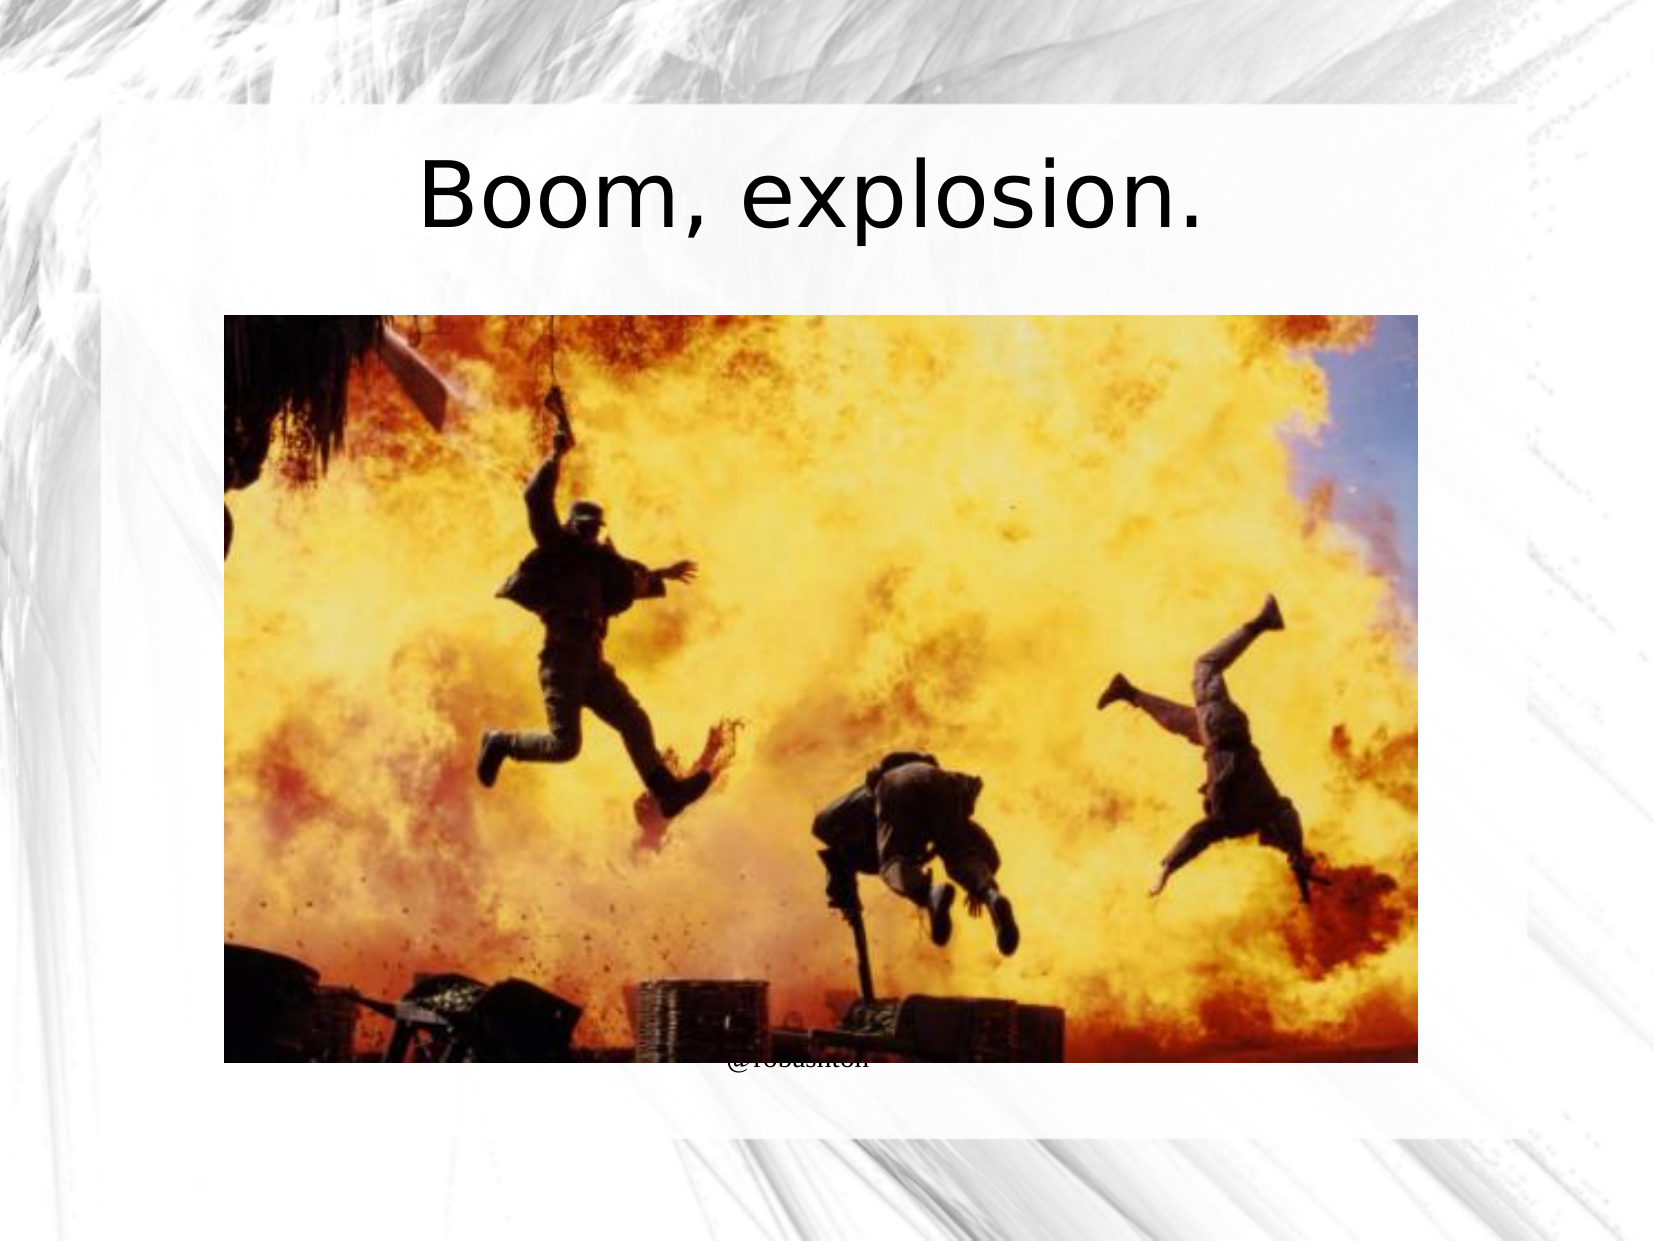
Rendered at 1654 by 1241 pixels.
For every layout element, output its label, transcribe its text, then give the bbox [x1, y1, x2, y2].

title Boom, explosion. [118, 112, 1506, 281]
picture [0, 0, 1654, 1241]
